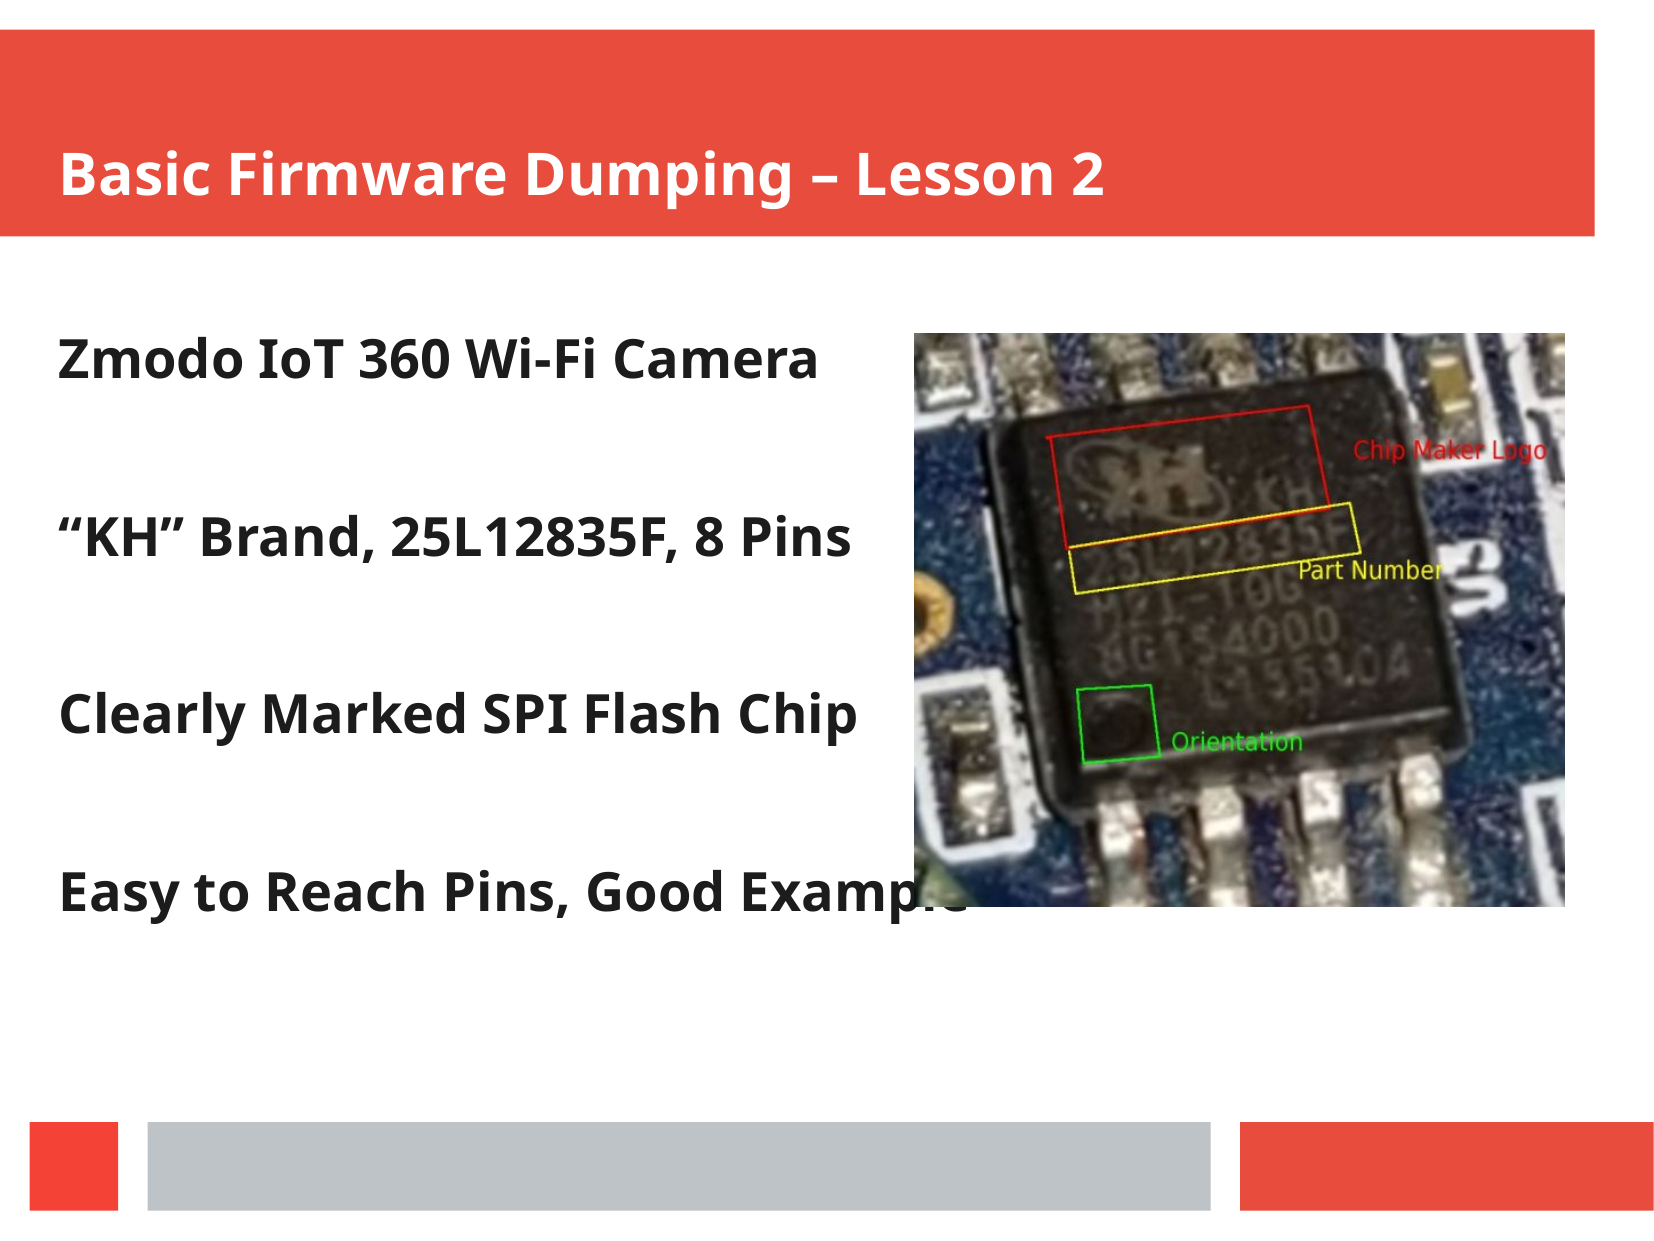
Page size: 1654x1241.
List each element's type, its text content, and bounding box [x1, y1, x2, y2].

picture [914, 333, 1565, 907]
text_box Zmodo IoT 360 Wi-Fi Camera “KH” Brand, 25L12835F, 8 Pins Clearly Marked SPI Flash Chip Easy to Reach Pins, Good Example [59, 324, 1565, 1093]
text_box Basic Firmware Dumping – Lesson 2 [59, 59, 1595, 207]
